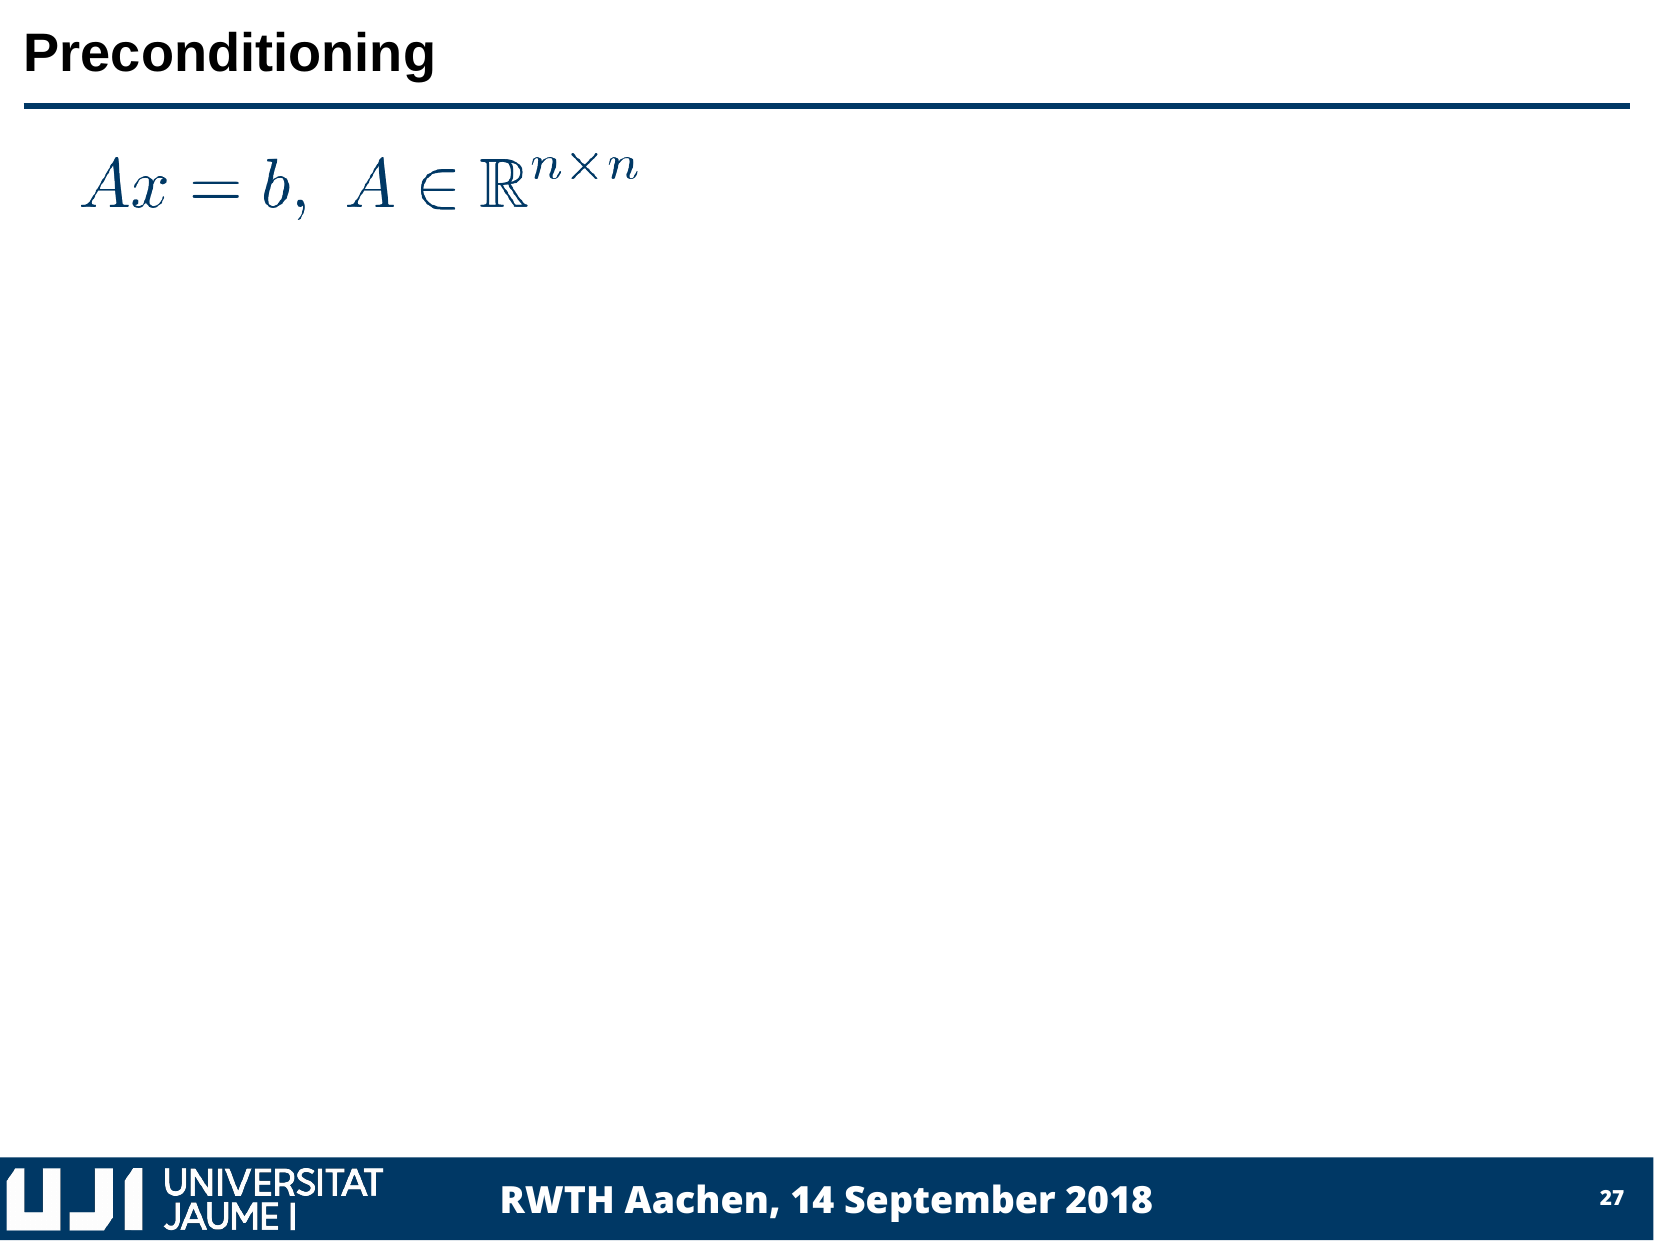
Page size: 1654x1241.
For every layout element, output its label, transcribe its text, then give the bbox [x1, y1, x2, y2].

picture [81, 153, 638, 220]
title Preconditioning [23, 0, 1630, 107]
picture [0, 1158, 390, 1241]
